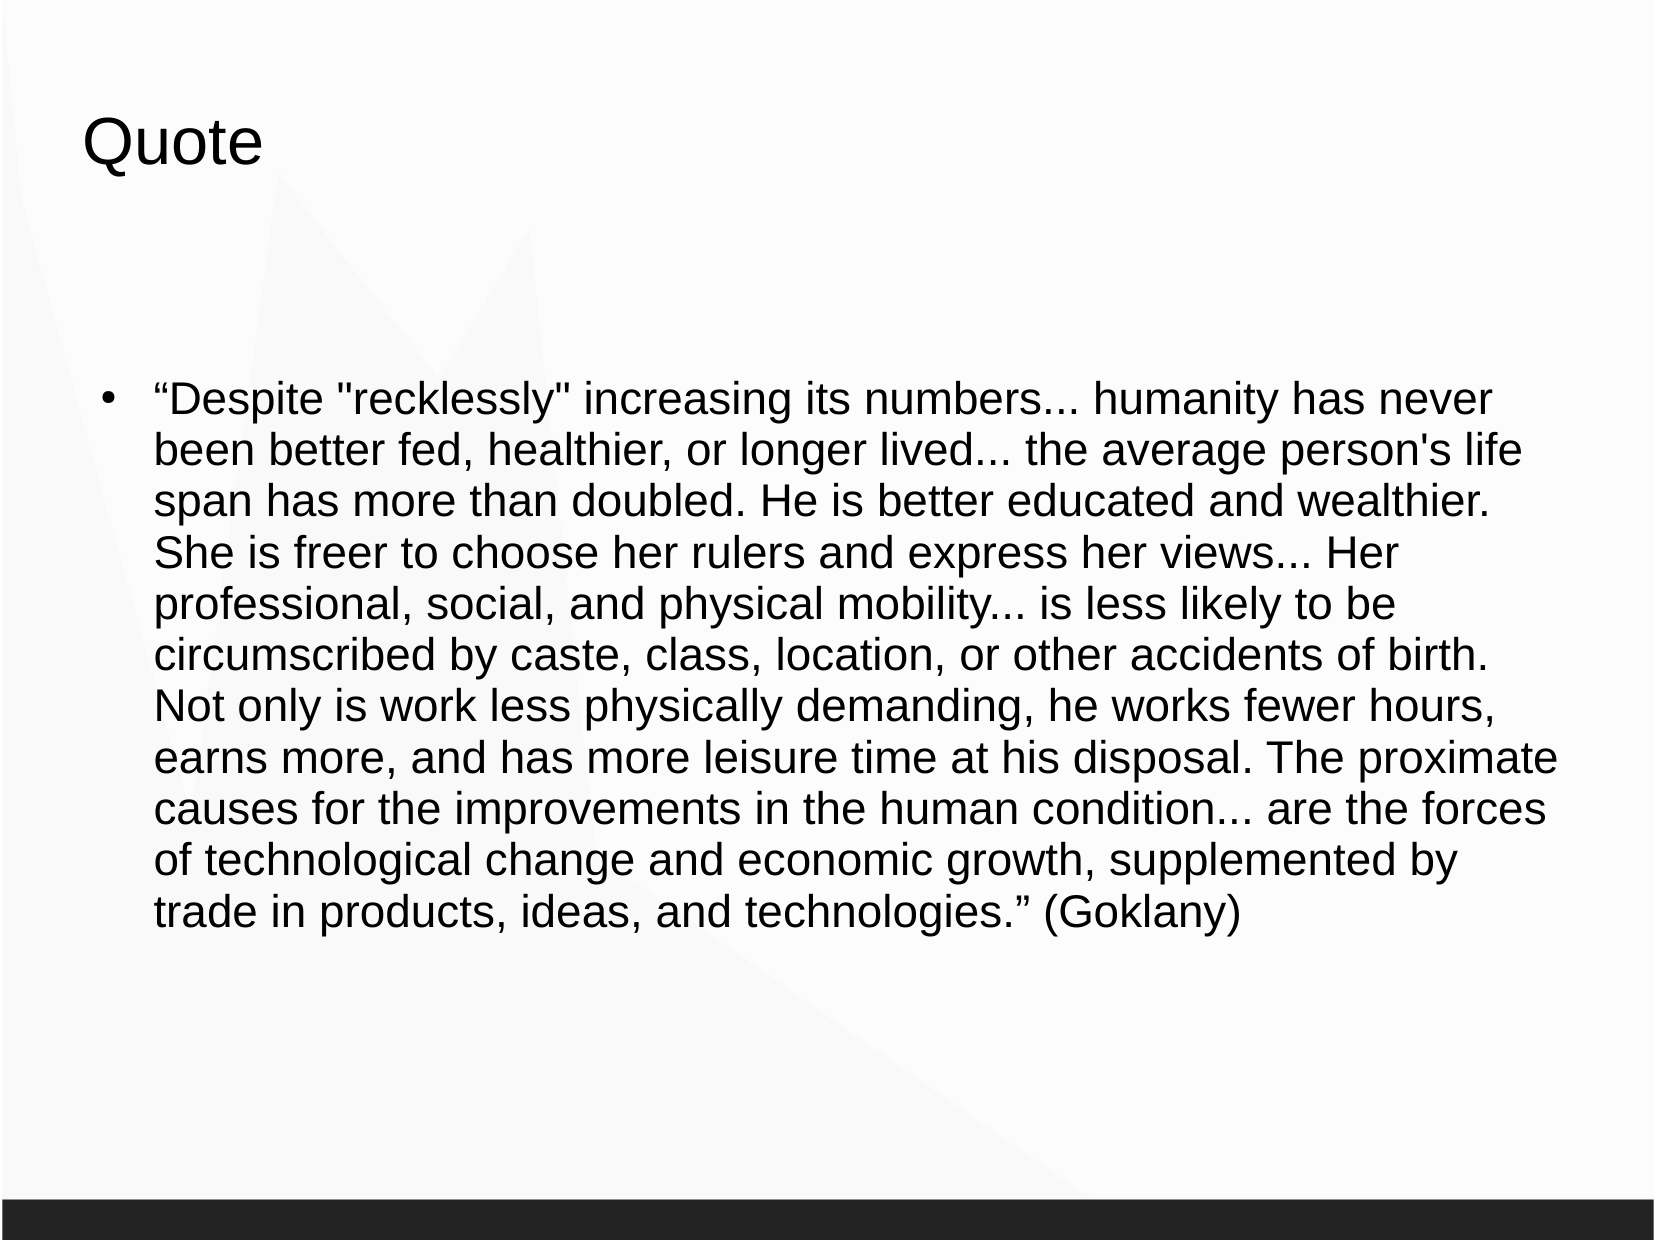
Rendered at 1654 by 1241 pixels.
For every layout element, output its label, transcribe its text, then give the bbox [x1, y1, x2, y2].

list “Despite "recklessly" increasing its numbers... humanity has never been better fed, healthier, or longer lived... the average person's life span has more than doubled. He is better educated and wealthier. She is freer to choose her rulers and express her views... Her professional, social, and physical mobility... is less likely to be circumscribed by caste, class, location, or other accidents of birth. Not only is work less physically demanding, he works fewer hours, earns more, and has more leisure time at his disposal. The proximate causes for the improvements in the human condition... are the forces of technological change and economic growth, supplemented by trade in products, ideas, and technologies.” (Goklany) [82, 372, 1571, 1013]
title Quote [82, 45, 1571, 238]
picture [2, 0, 1654, 1241]
